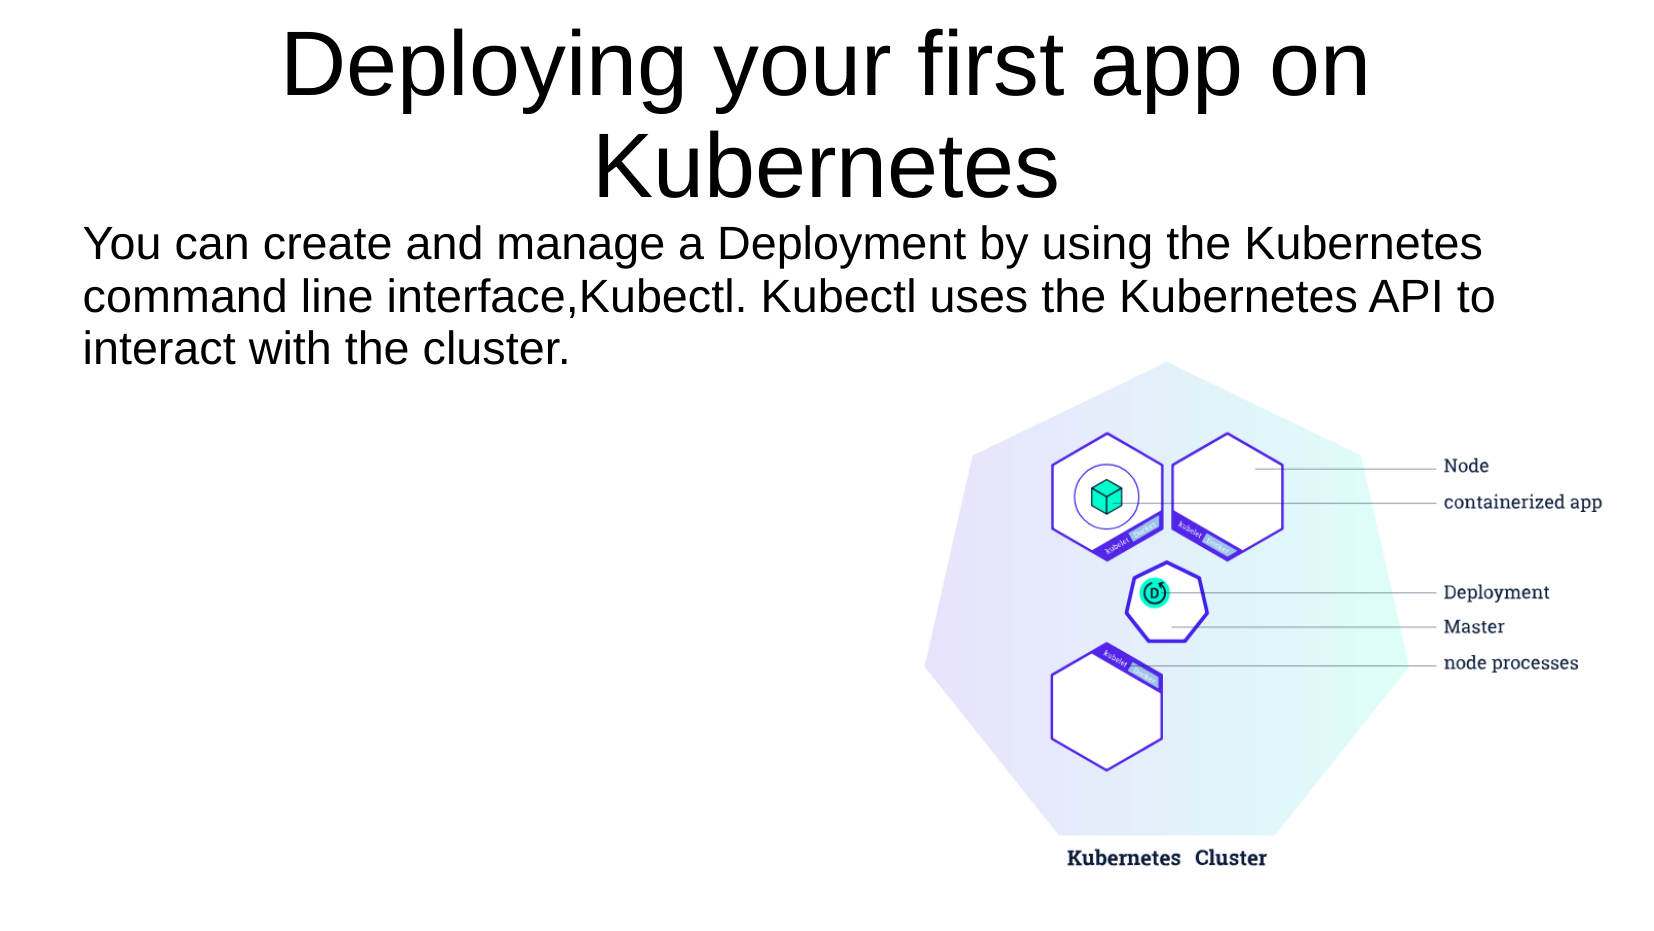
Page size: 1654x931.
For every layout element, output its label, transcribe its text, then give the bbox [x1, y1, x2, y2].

list You can create and manage a Deployment by using the Kubernetes command line interface,Kubectl. Kubectl uses the Kubernetes API to interact with the cluster. [82, 217, 1591, 376]
title Deploying your first app on Kubernetes [82, 12, 1571, 217]
picture [900, 338, 1619, 931]
